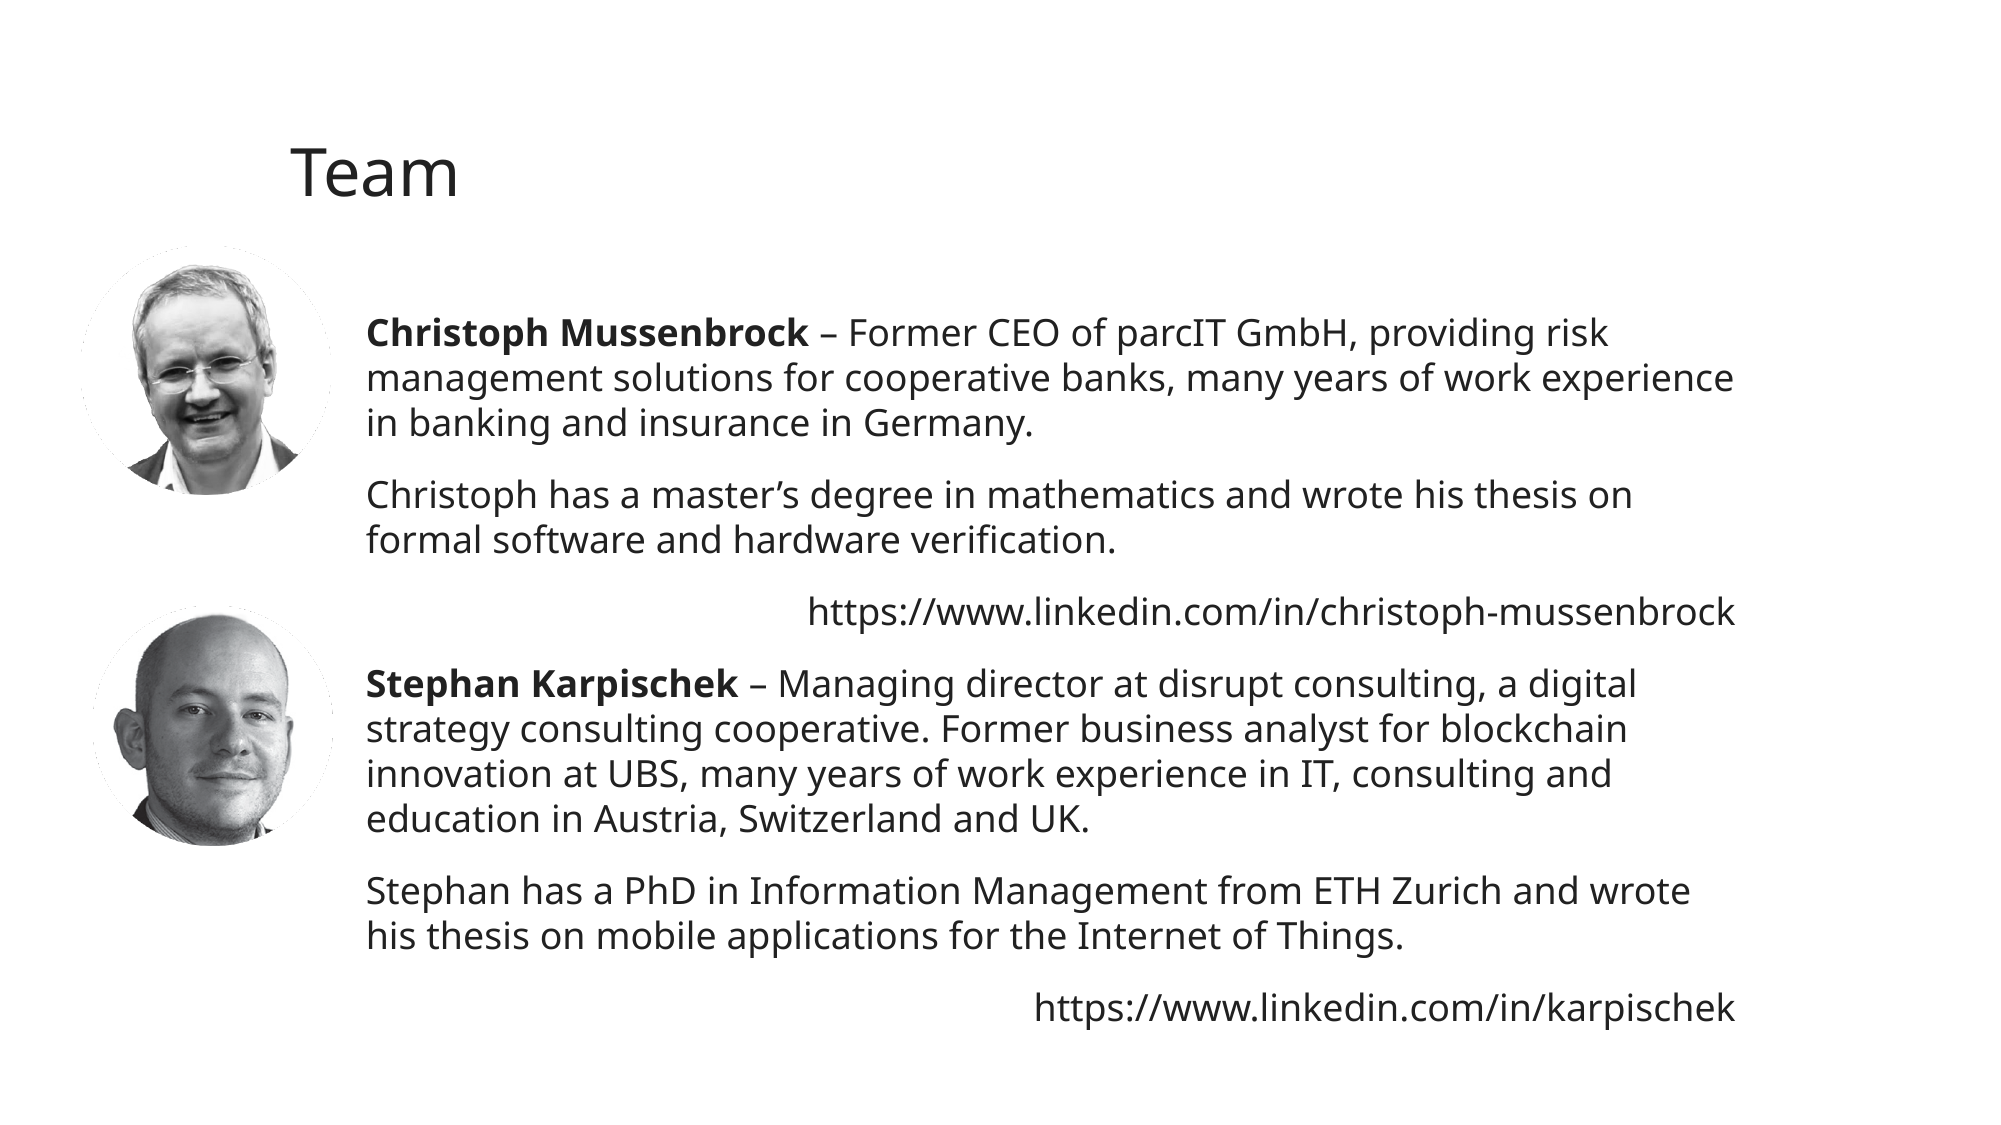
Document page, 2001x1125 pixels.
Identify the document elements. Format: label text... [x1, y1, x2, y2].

picture [92, 605, 333, 846]
text_box Team Christoph Mussenbrock – Former CEO of parcIT GmbH, providing risk management solutions for cooperative banks, many years of work experience in banking and insurance in Germany. Christoph has a master’s degree in mathematics and wrote his thesis on formal software and hardware verification. https://www.linkedin.com/in/christoph-mussenbrock Stephan Karpischek – Managing director at disrupt consulting, a digital strategy consulting cooperative. Former business analyst for blockchain innovation at UBS, many years of work experience in IT, consulting and education in Austria, Switzerland and UK. Stephan has a PhD in Information Management from ETH Zurich and wrote his thesis on mobile applications for the Internet of Things. https://www.linkedin.com/in/karpischek [275, 122, 1762, 1037]
picture [80, 245, 331, 496]
